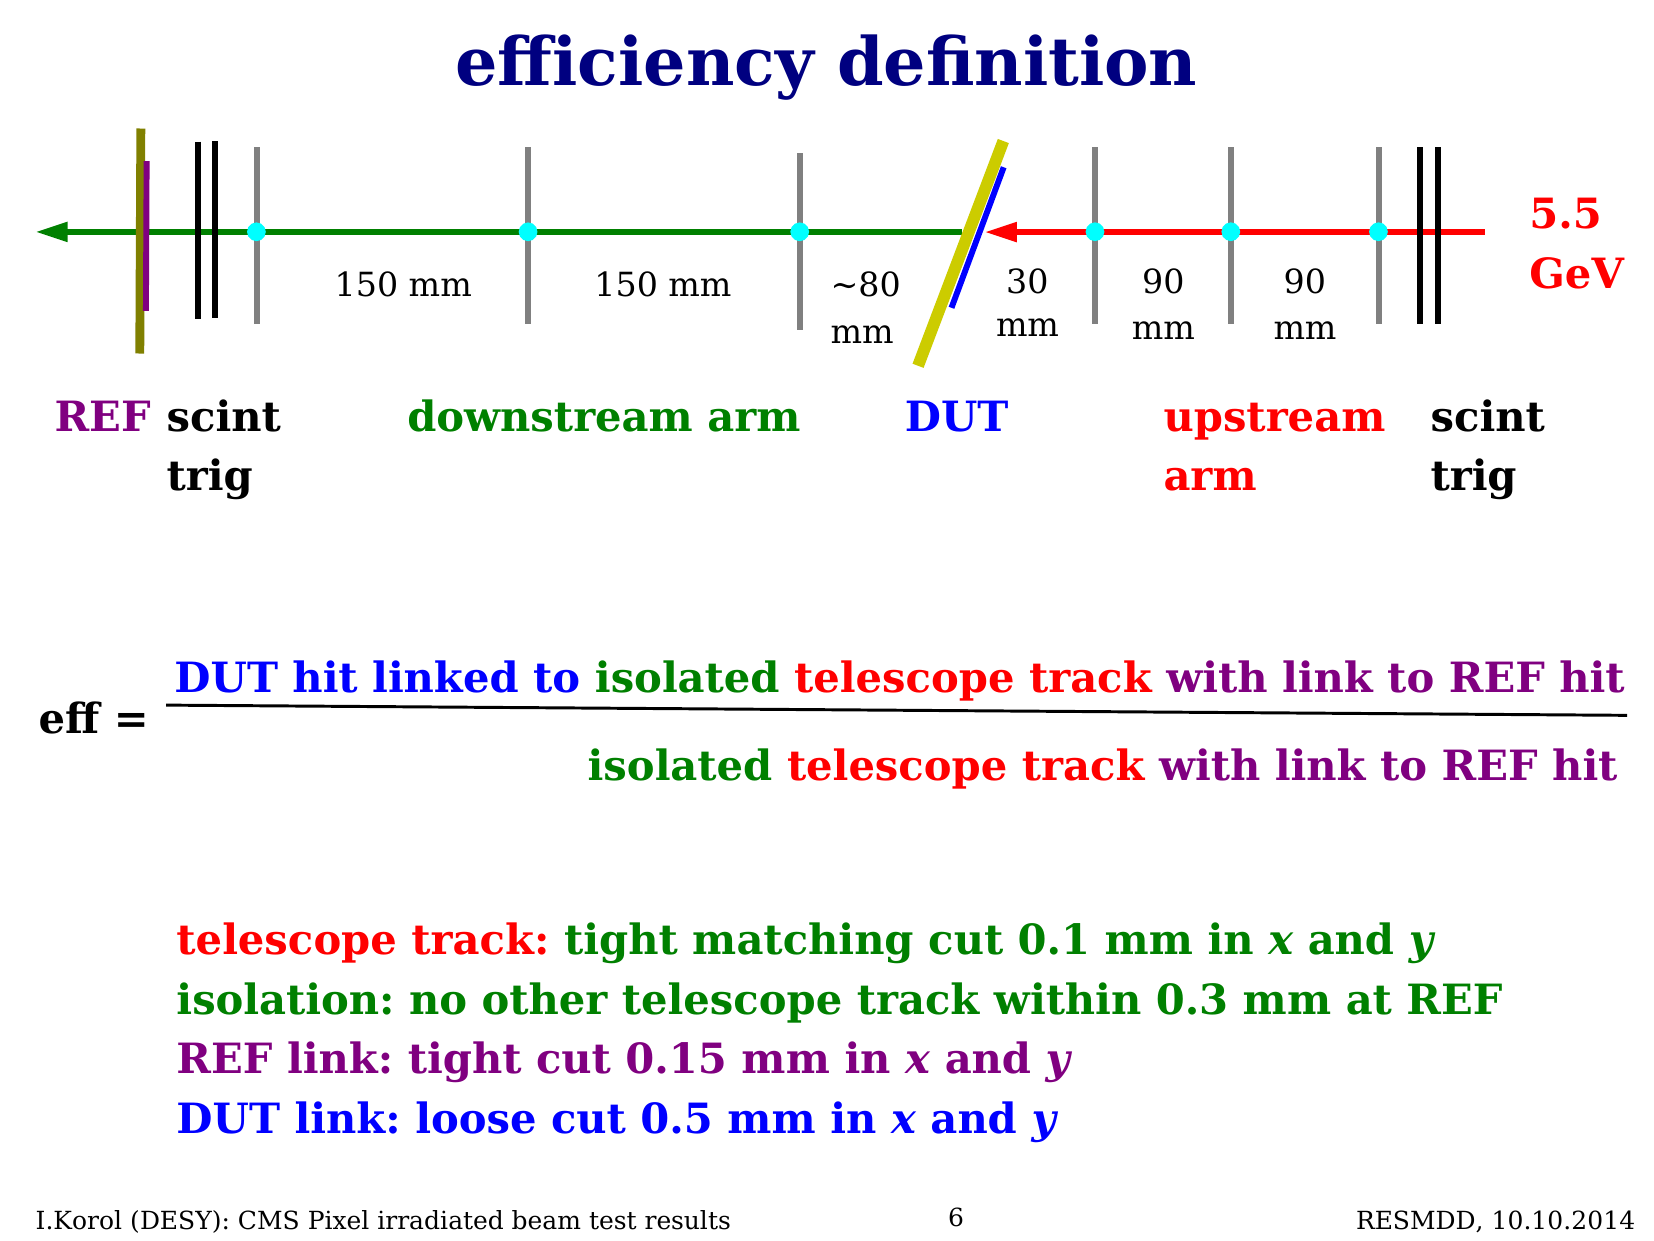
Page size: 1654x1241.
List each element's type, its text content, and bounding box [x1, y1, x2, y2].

text_box scint trig [1430, 381, 1545, 490]
text_box [790, 222, 810, 242]
text_box 150 mm [594, 257, 732, 297]
text_box 150 mm [334, 257, 472, 297]
text_box isolated telescope track with link to REF hit [587, 730, 1618, 780]
text_box DUT [904, 381, 1009, 431]
text_box 30 mm [996, 257, 1060, 340]
text_box telescope track: tight matching cut 0.1 mm in x and y isolation: no other telescope track within 0.3 mm at REF REF link: tight cut 0.15 mm in x and y DUT link: loose cut 0.5 mm in x and y [176, 904, 1504, 1133]
text_box [1369, 222, 1388, 242]
text_box scint trig [166, 381, 282, 490]
text_box 90 mm [1131, 253, 1195, 340]
text_box [1221, 222, 1241, 242]
text_box [518, 222, 538, 242]
text_box eff = [38, 683, 166, 733]
text_box REF [54, 381, 151, 431]
text_box ~80 mm [830, 257, 902, 344]
text_box [247, 222, 266, 242]
title efficiency definition [0, 16, 1654, 108]
text_box 90 mm [1273, 253, 1337, 340]
text_box downstream arm [407, 381, 801, 431]
text_box 5.5 GeV [1529, 178, 1625, 288]
text_box DUT hit linked to isolated telescope track with link to REF hit [174, 642, 1626, 692]
text_box [1085, 222, 1105, 242]
text_box upstream arm [1163, 381, 1386, 490]
